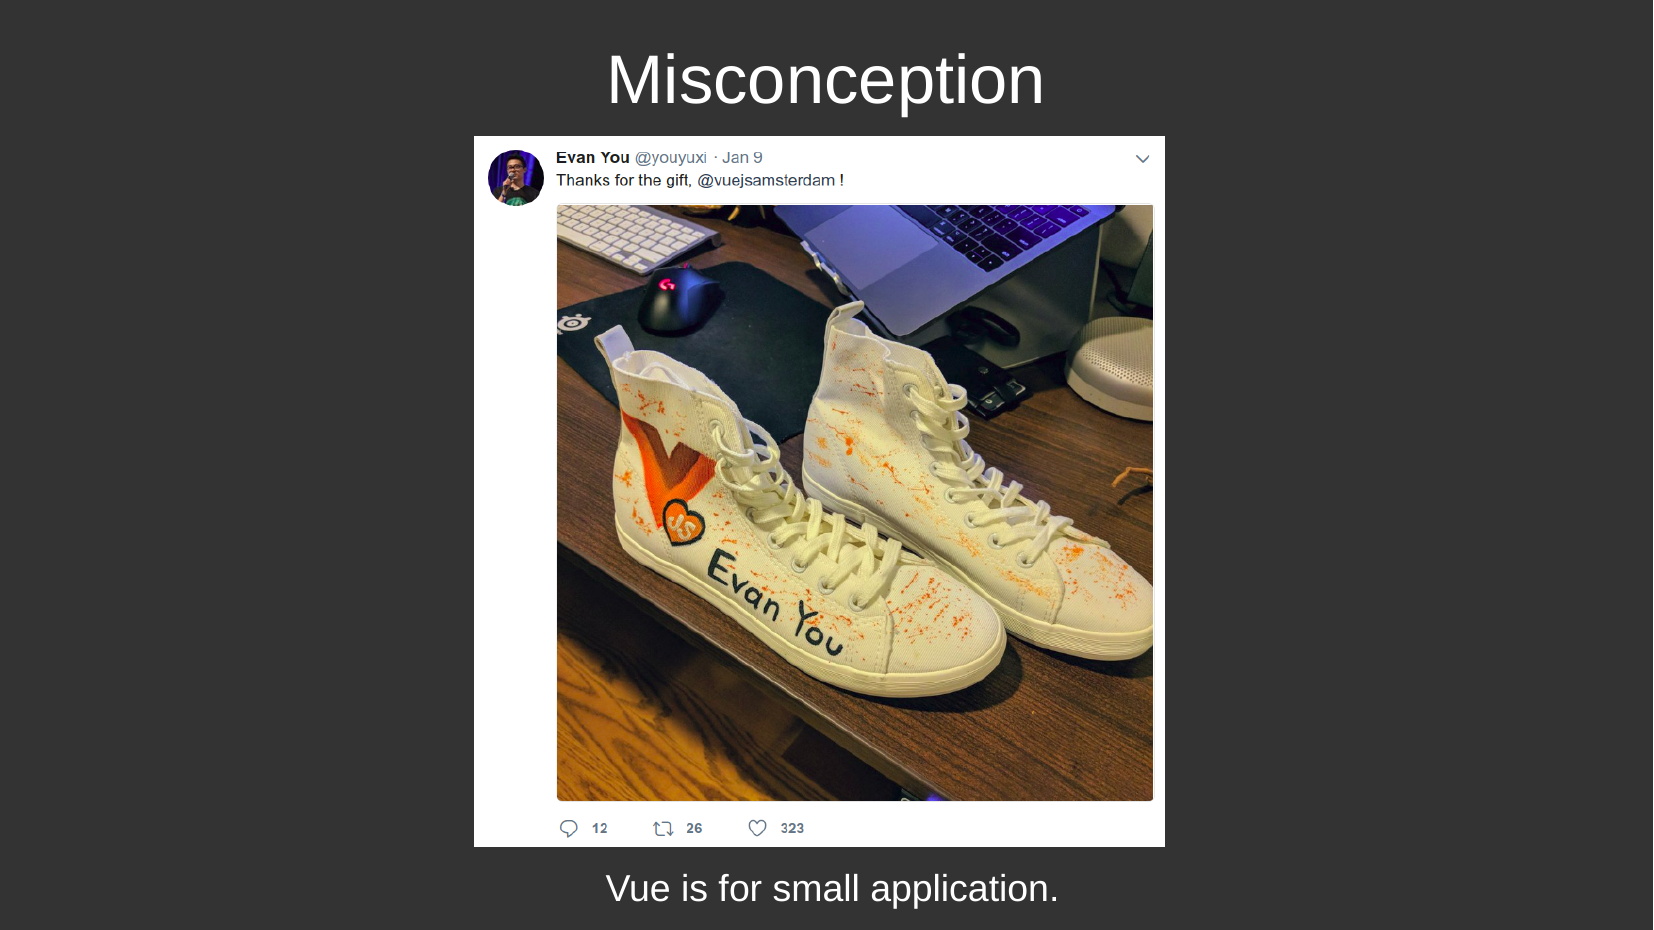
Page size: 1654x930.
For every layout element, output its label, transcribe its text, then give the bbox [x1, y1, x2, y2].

picture [474, 136, 1165, 847]
title Misconception [82, 1, 1571, 157]
text_box Vue is for small application. [590, 859, 1075, 917]
